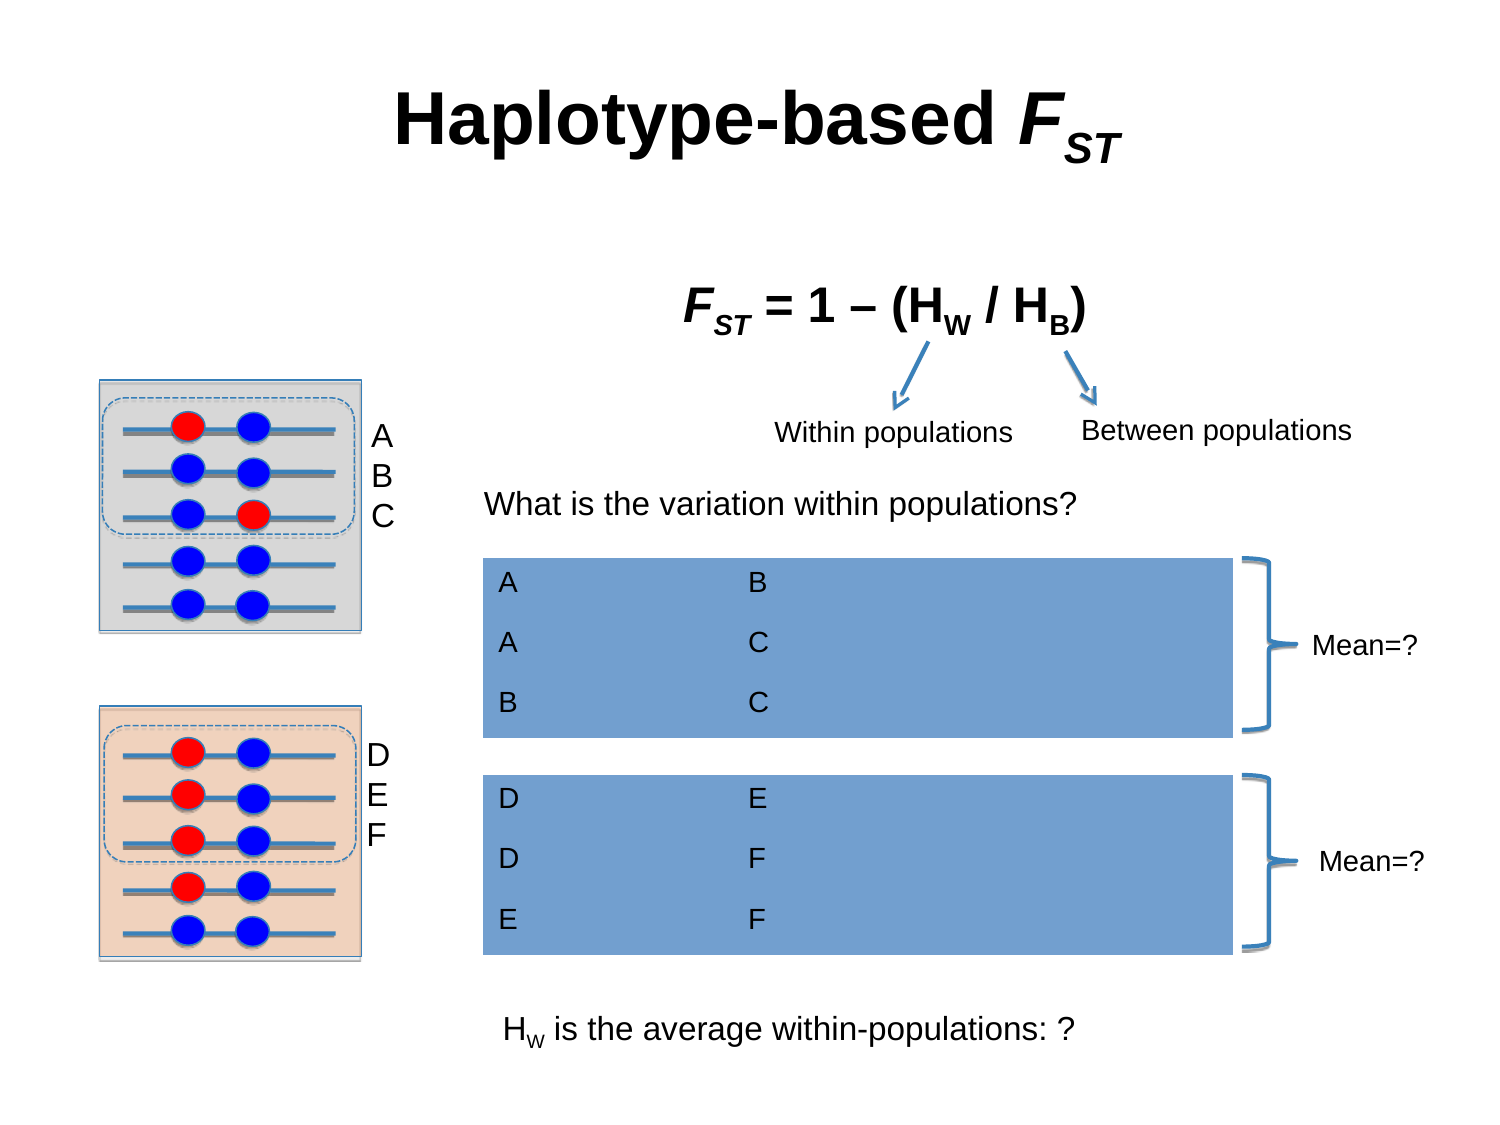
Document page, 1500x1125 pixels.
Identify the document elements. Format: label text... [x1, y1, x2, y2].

text_box FST = 1 – (HW / HB) [612, 265, 1158, 349]
table_header [983, 775, 1233, 835]
text_box [99, 379, 362, 631]
table_cell [983, 895, 1233, 955]
text_box Between populations [1066, 403, 1368, 454]
text_box What is the variation within populations? [469, 474, 1094, 530]
table_header A [483, 558, 733, 618]
text_box HW is the average within-populations: ? [487, 999, 1092, 1060]
table_cell F [733, 835, 983, 895]
table_header E [733, 775, 983, 835]
table_cell [983, 618, 1233, 678]
text_box [99, 705, 362, 957]
text_box D E F [351, 725, 406, 861]
table_cell F [733, 895, 983, 955]
table_cell [983, 835, 1233, 895]
text_box A B C [356, 406, 410, 542]
table_header D [483, 775, 733, 835]
title Haplotype-based FST [81, 0, 1432, 188]
text_box Mean=? [1303, 835, 1440, 886]
table_cell [983, 678, 1233, 738]
table_cell D [483, 835, 733, 895]
table_cell A [483, 618, 733, 678]
table_cell E [483, 895, 733, 955]
table_header B [733, 558, 983, 618]
text_box D E F [351, 742, 355, 850]
table_cell B [483, 678, 733, 738]
table_cell C [733, 618, 983, 678]
table_cell C [733, 678, 983, 738]
table_header [983, 558, 1233, 618]
text_box Within populations [759, 405, 1029, 456]
text_box Mean=? [1297, 619, 1434, 669]
